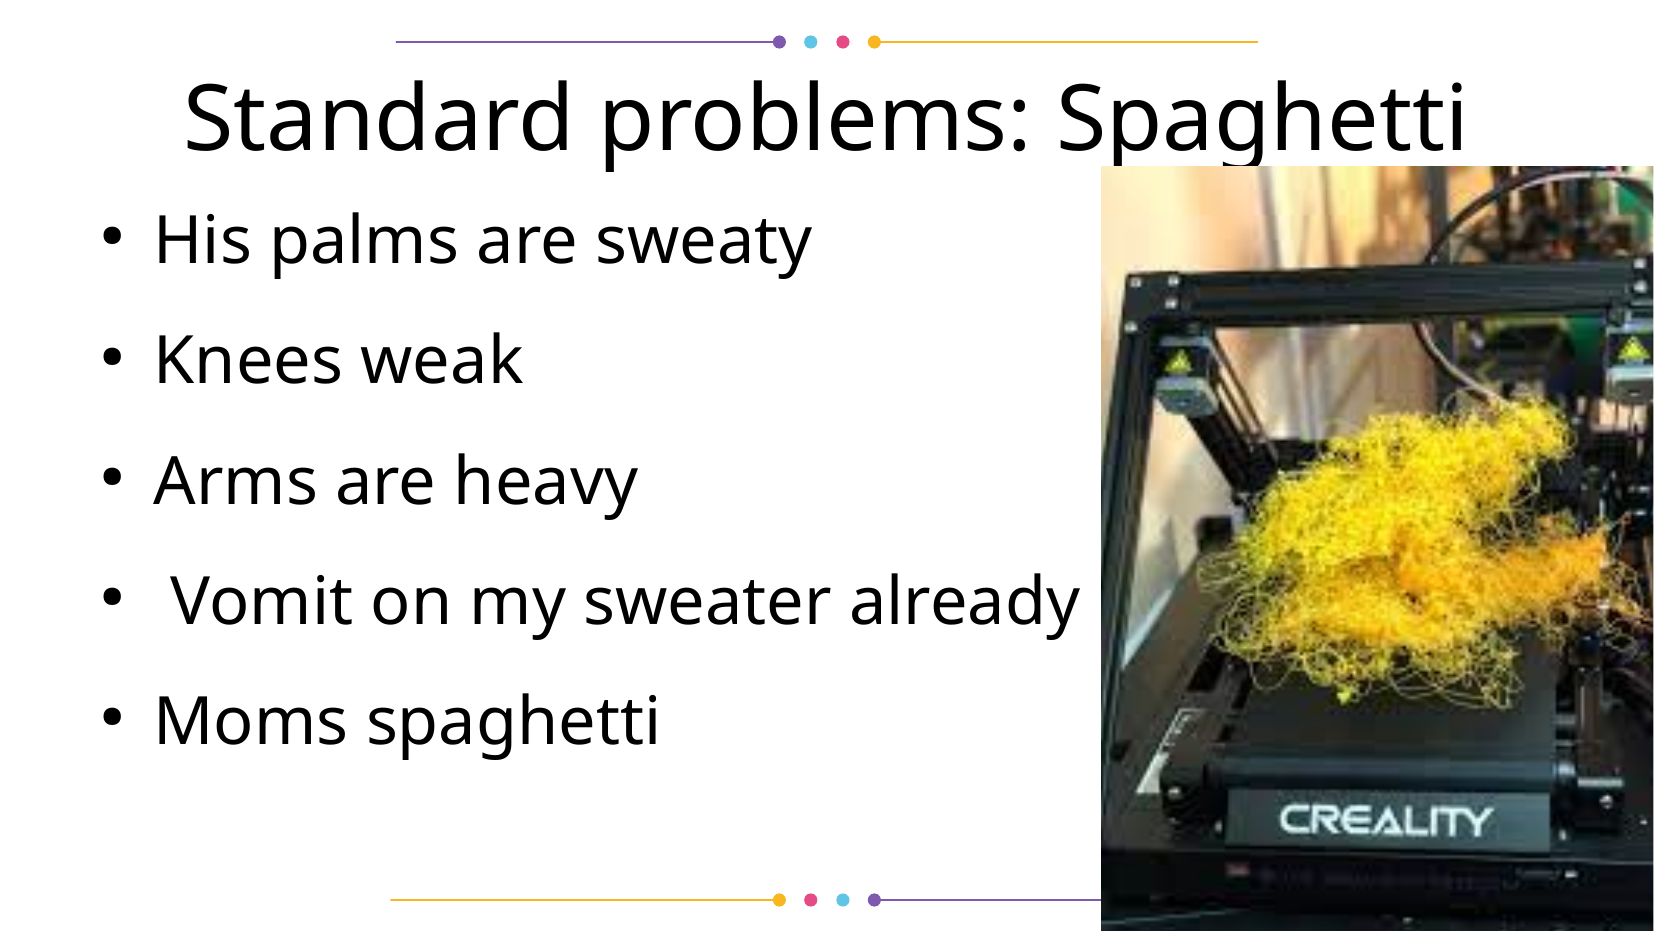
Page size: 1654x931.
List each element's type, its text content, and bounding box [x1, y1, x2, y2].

list His palms are sweaty Knees weak Arms are heavy Vomit on my sweater already Moms spaghetti [82, 192, 1101, 827]
picture [1101, 166, 1654, 931]
title Standard problems: Spaghetti [82, 37, 1571, 192]
